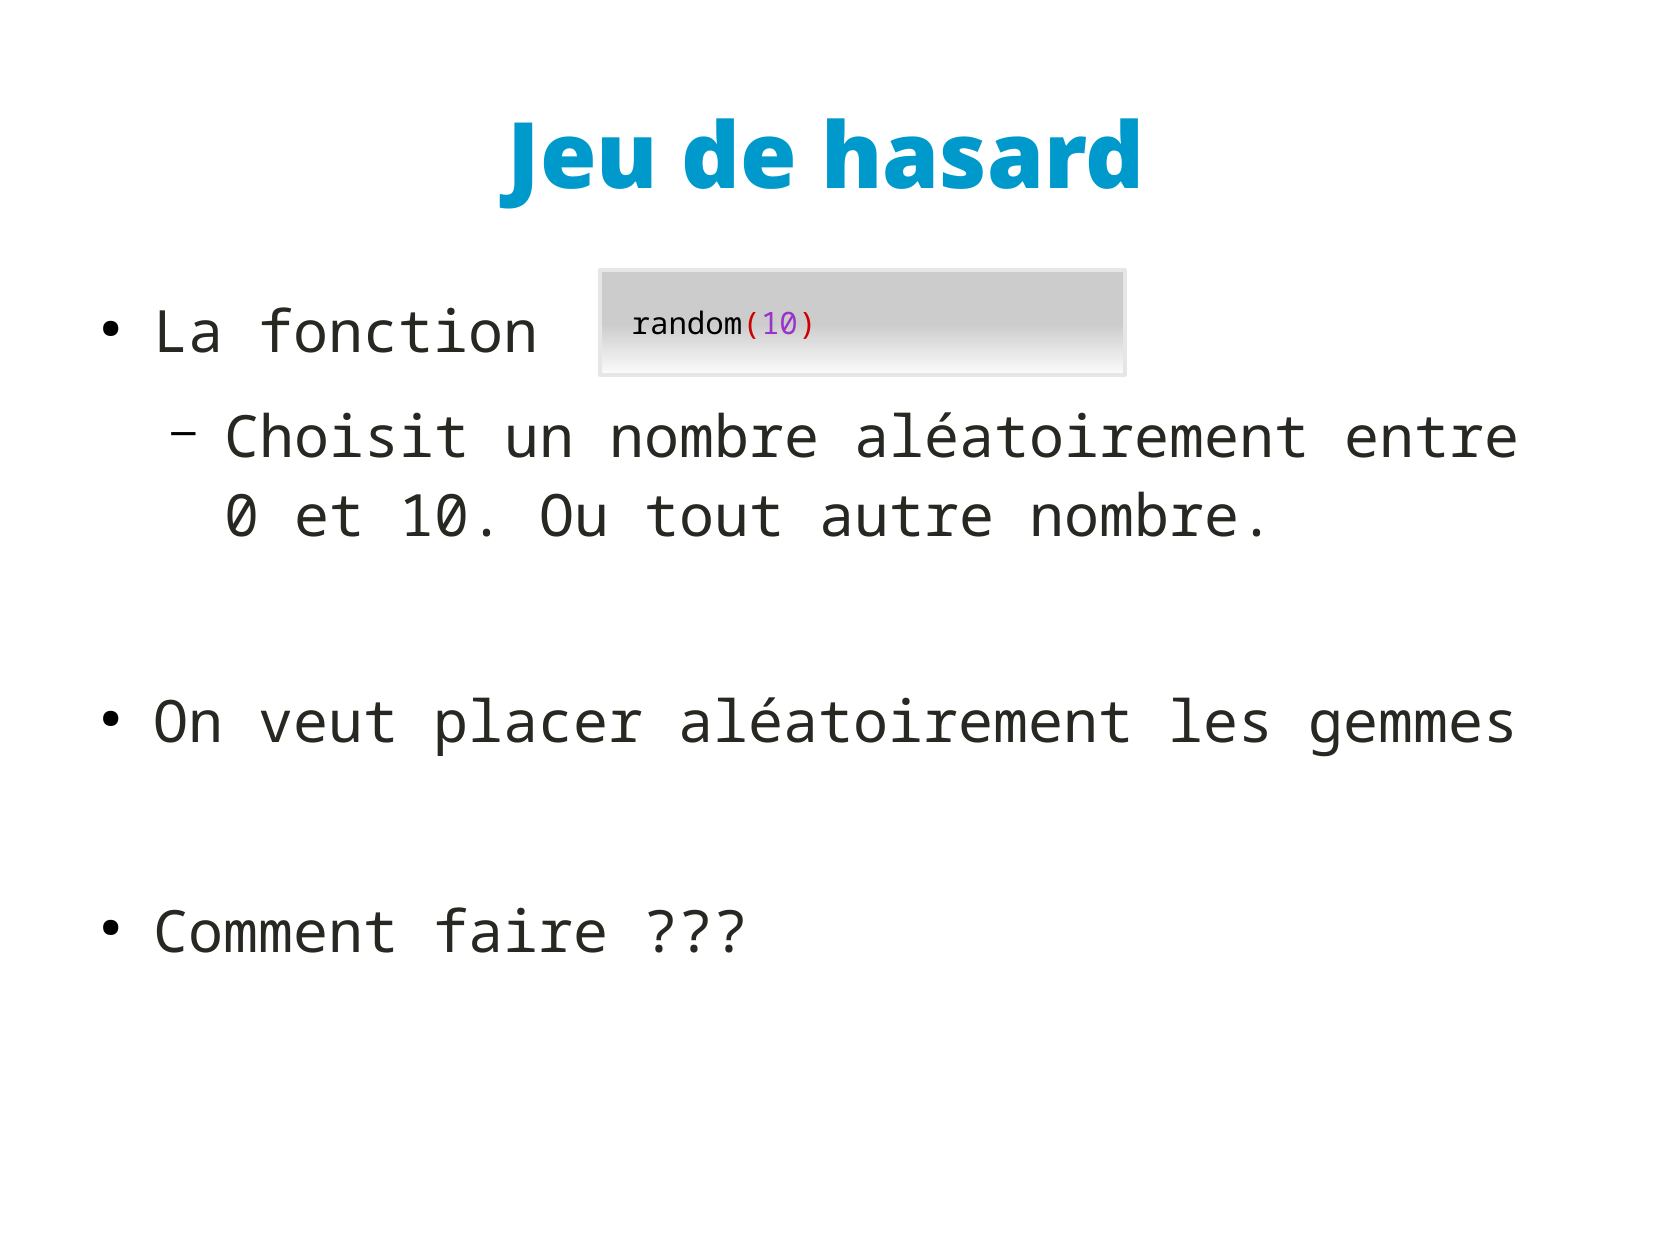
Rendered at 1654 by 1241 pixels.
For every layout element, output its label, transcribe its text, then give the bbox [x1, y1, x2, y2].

list random(10) [600, 270, 1126, 376]
title Jeu de hasard [82, 49, 1571, 257]
list La fonction Choisit un nombre aléatoirement entre 0 et 10. Ou tout autre nombre. On veut placer aléatoirement les gemmes Comment faire ??? [82, 290, 1571, 1010]
